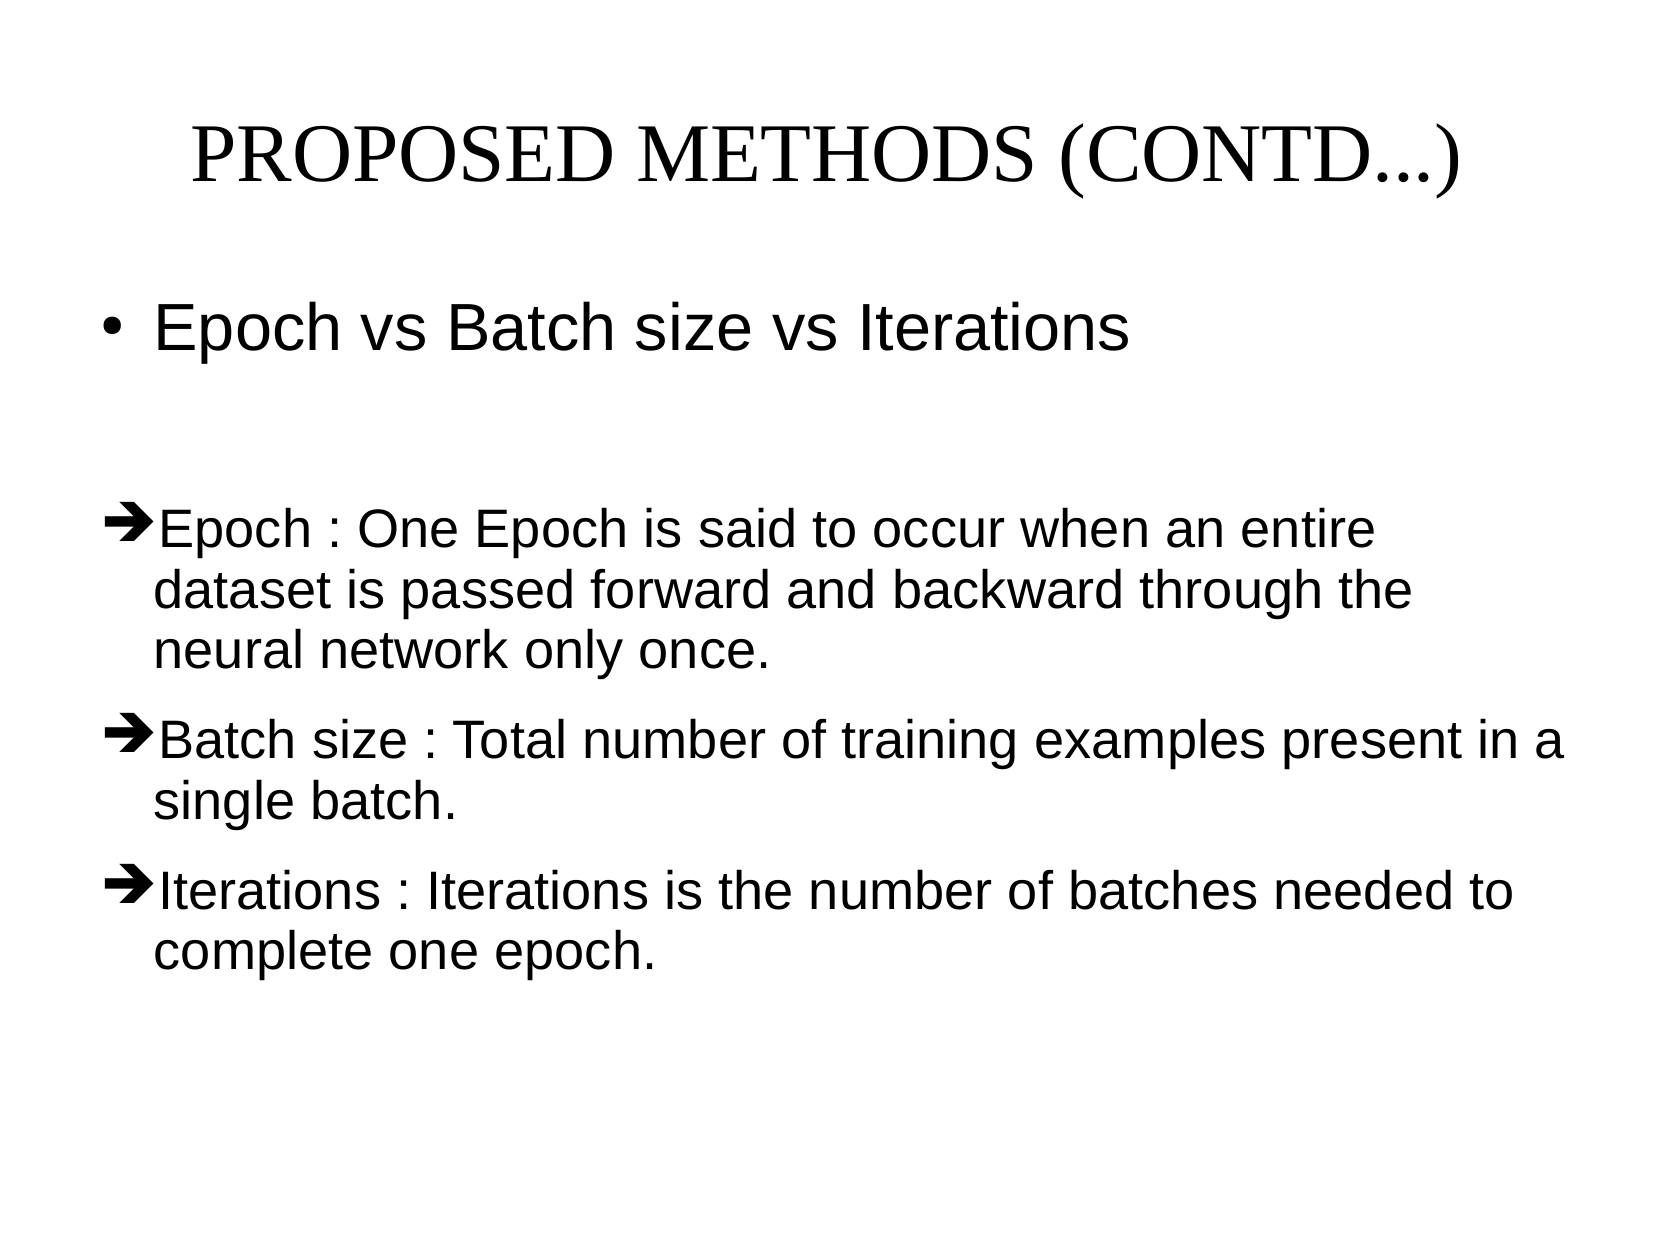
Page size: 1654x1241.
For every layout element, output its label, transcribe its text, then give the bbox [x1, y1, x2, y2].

list Epoch vs Batch size vs Iterations Epoch : One Epoch is said to occur when an entire dataset is passed forward and backward through the neural network only once. Batch size : Total number of training examples present in a single batch. Iterations : Iterations is the number of batches needed to complete one epoch. [82, 290, 1571, 1010]
title PROPOSED METHODS (CONTD...) [82, 49, 1571, 257]
